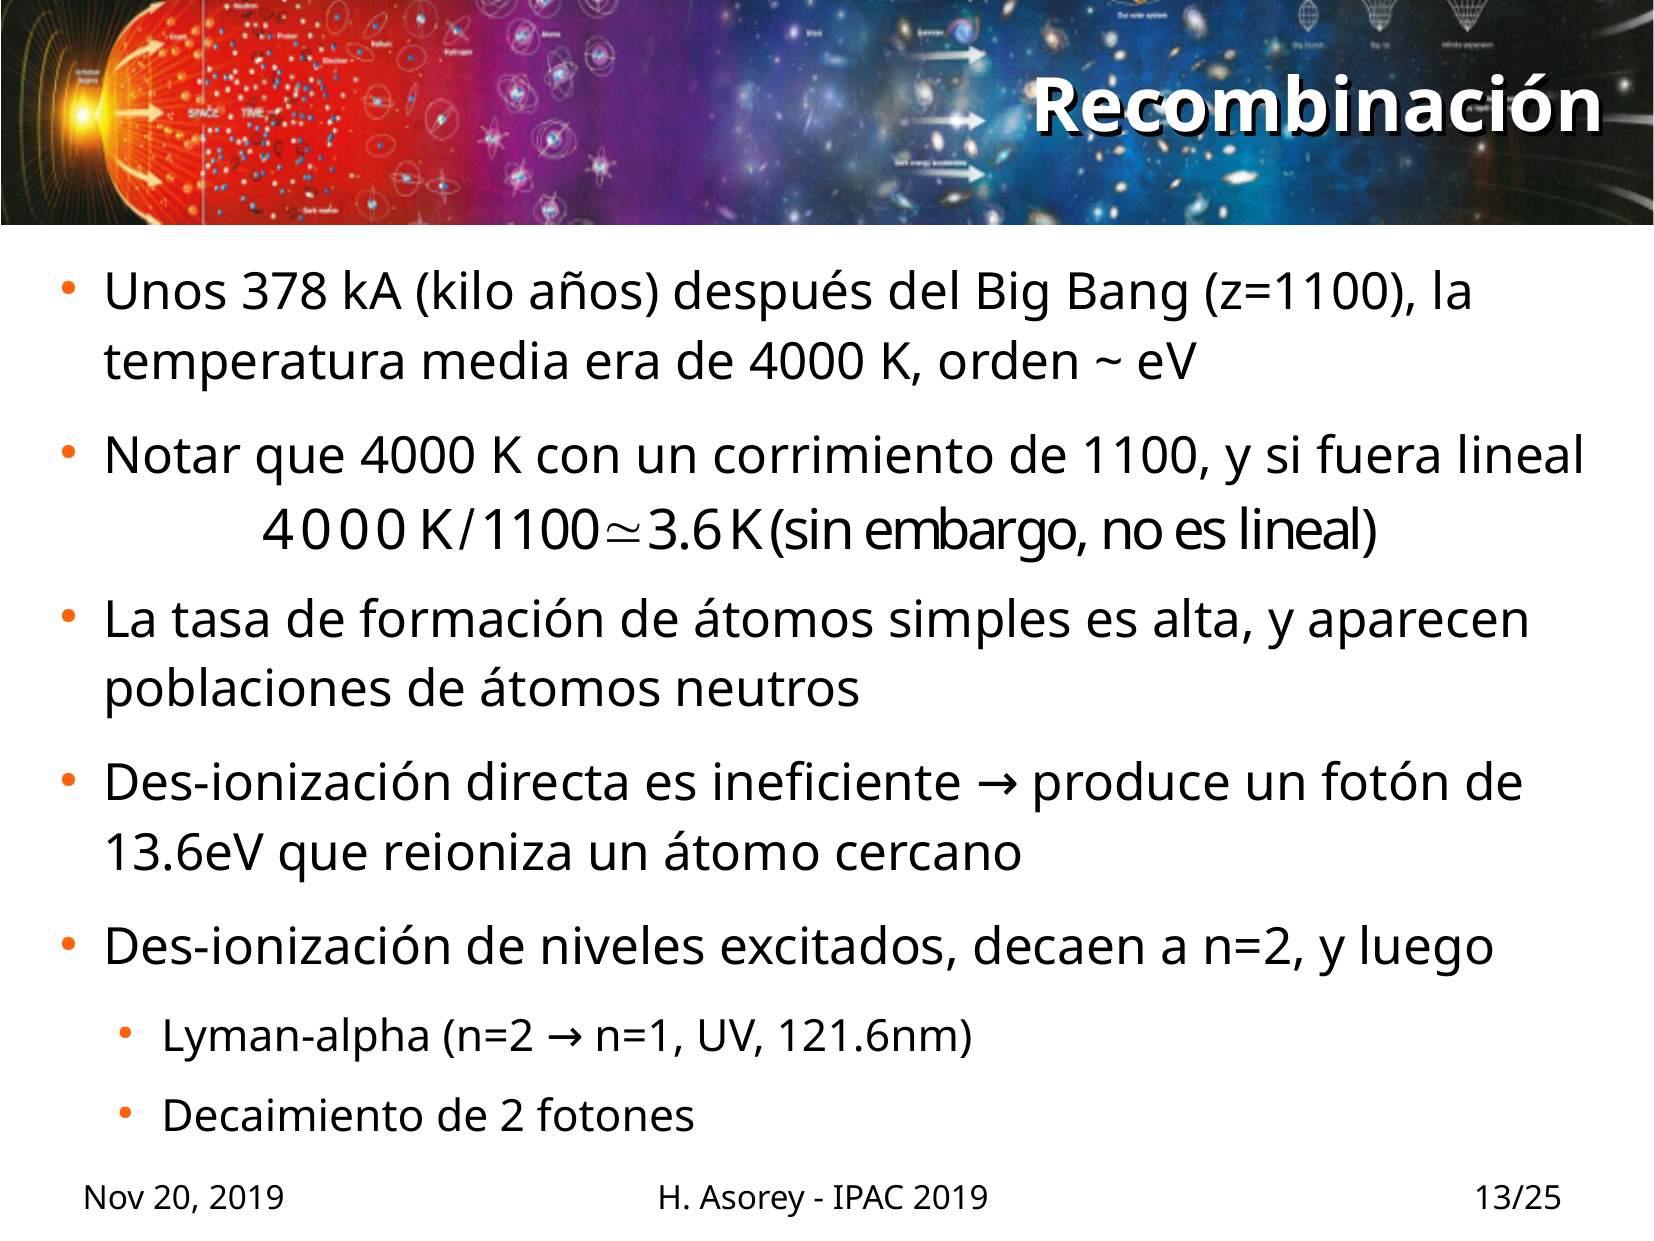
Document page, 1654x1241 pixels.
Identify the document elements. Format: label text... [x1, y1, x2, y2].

title Recombinación [45, 15, 1606, 191]
chart [255, 495, 1383, 564]
list Unos 378 kA (kilo años) después del Big Bang (z=1100), la temperatura media era de 4000 K, orden ~ eV Notar que 4000 K con un corrimiento de 1100, y si fuera lineal La tasa de formación de átomos simples es alta, y aparecen poblaciones de átomos neutros Des-ionización directa es ineficiente → produce un fotón de 13.6eV que reioniza un átomo cercano Des-ionización de niveles excitados, decaen a n=2, y luego Lyman-alpha (n=2 → n=1, UV, 121.6nm) Decaimiento de 2 fotones [45, 255, 1606, 1156]
picture [1, 0, 1654, 225]
